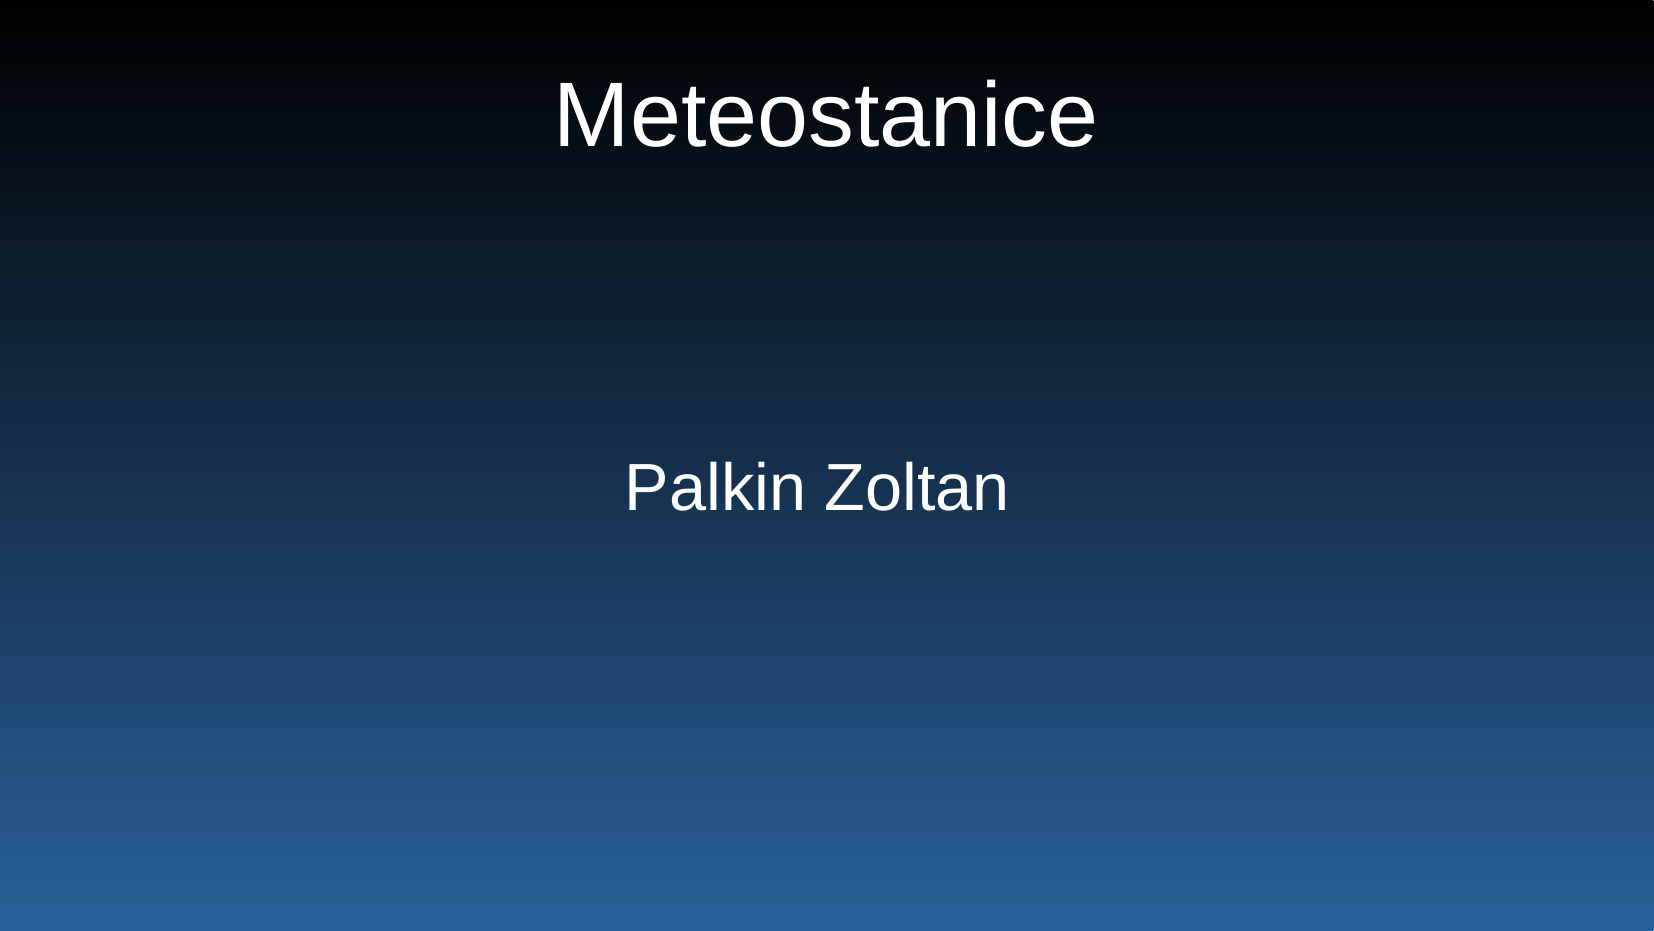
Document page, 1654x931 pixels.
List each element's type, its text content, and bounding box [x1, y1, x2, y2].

title Meteostanice [82, 37, 1571, 193]
subtitle Palkin Zoltan [82, 217, 1571, 758]
